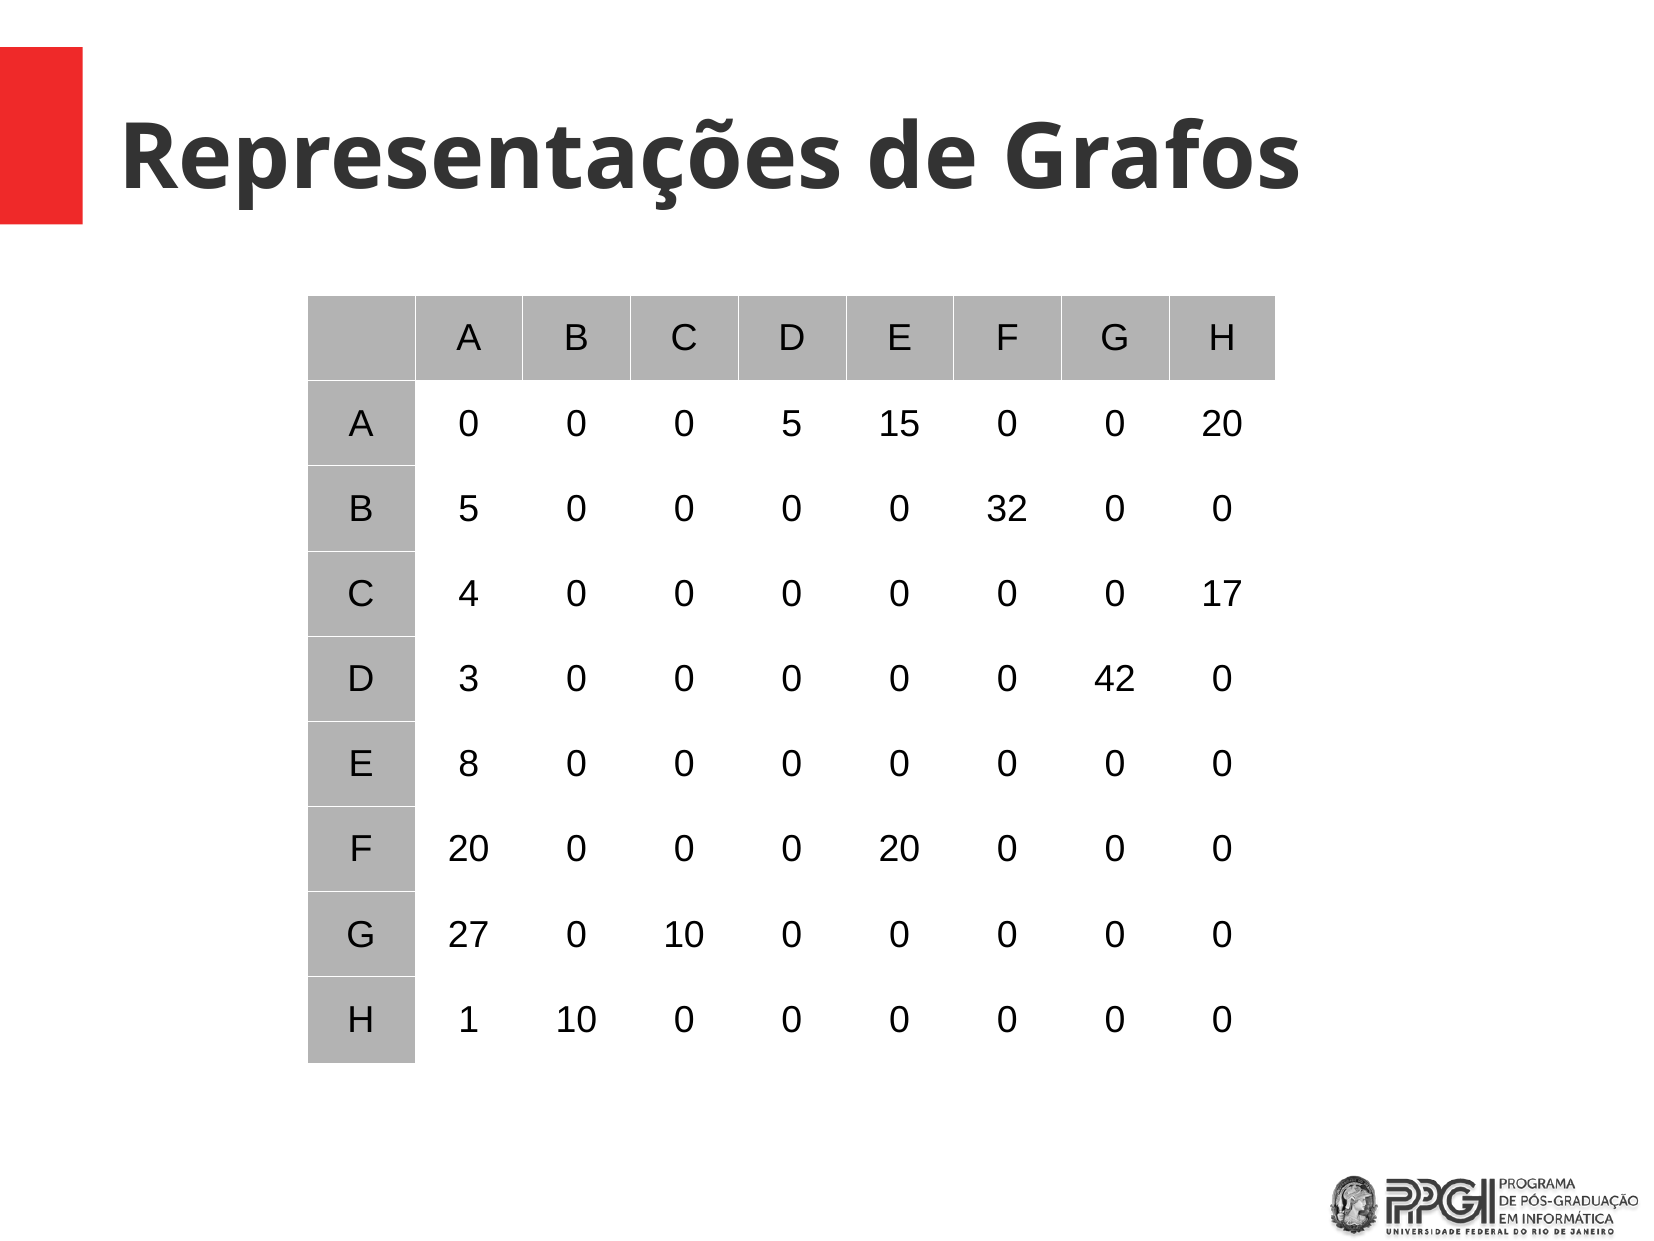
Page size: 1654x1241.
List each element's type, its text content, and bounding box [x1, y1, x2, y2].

table_cell 0 [1062, 466, 1169, 551]
table_cell 0 [1062, 807, 1169, 891]
table_cell 0 [1170, 807, 1275, 891]
table_cell 10 [523, 977, 630, 1063]
table_cell 0 [1170, 722, 1275, 806]
table_cell 0 [954, 637, 1061, 721]
table_header E [847, 296, 953, 380]
table_cell 0 [1062, 892, 1169, 976]
table_header D [739, 296, 846, 380]
table_cell 0 [739, 977, 846, 1063]
table_cell C [308, 552, 415, 636]
table_header G [1062, 296, 1169, 380]
table_cell 0 [739, 892, 846, 976]
table_cell B [308, 466, 415, 551]
table_cell 0 [847, 466, 953, 551]
table_cell 0 [631, 637, 738, 721]
table_cell 0 [631, 807, 738, 891]
table_cell H [308, 977, 415, 1063]
table_cell 0 [847, 892, 953, 976]
table_cell 0 [631, 977, 738, 1063]
table_cell 0 [523, 722, 630, 806]
table_cell 3 [416, 637, 522, 721]
table_cell 0 [1062, 552, 1169, 636]
table_header B [523, 296, 630, 380]
table_cell 0 [1062, 722, 1169, 806]
table_cell 10 [631, 892, 738, 976]
table_header A [416, 296, 522, 380]
table_cell 0 [1170, 892, 1275, 976]
table_header C [631, 296, 738, 380]
table_header [308, 296, 415, 380]
table_cell 5 [739, 381, 846, 465]
table_cell 0 [739, 807, 846, 891]
table_cell 27 [416, 892, 522, 976]
table_cell 32 [954, 466, 1061, 551]
table_cell 0 [739, 722, 846, 806]
table_cell 0 [954, 807, 1061, 891]
table_cell 20 [1170, 381, 1275, 465]
table_cell 0 [847, 637, 953, 721]
table_cell 0 [631, 722, 738, 806]
table_cell 0 [739, 637, 846, 721]
table_cell 0 [739, 466, 846, 551]
table_cell G [308, 892, 415, 976]
table_cell 0 [523, 637, 630, 721]
table_cell 0 [847, 722, 953, 806]
table_cell 0 [523, 466, 630, 551]
table_cell 0 [954, 552, 1061, 636]
table_cell 0 [523, 381, 630, 465]
table_cell 0 [954, 892, 1061, 976]
table_cell 15 [847, 381, 953, 465]
table_cell 20 [847, 807, 953, 891]
table_cell 0 [1062, 977, 1169, 1063]
table_cell 0 [954, 977, 1061, 1063]
table_cell 0 [631, 552, 738, 636]
table_cell 0 [1062, 381, 1169, 465]
table_header F [954, 296, 1061, 380]
table_cell E [308, 722, 415, 806]
table_cell F [308, 807, 415, 891]
title Representações de Grafos [118, 49, 1571, 257]
table_cell 0 [1170, 466, 1275, 551]
table_cell 0 [631, 466, 738, 551]
table_cell 0 [416, 381, 522, 465]
table_cell 1 [416, 977, 522, 1063]
table_cell A [308, 381, 415, 465]
table_cell 0 [954, 722, 1061, 806]
table_cell 17 [1170, 552, 1275, 636]
table_cell 20 [416, 807, 522, 891]
table_cell 0 [1170, 637, 1275, 721]
table_cell 0 [739, 552, 846, 636]
table_header H [1170, 296, 1275, 380]
table_cell 8 [416, 722, 522, 806]
table_cell 0 [1170, 977, 1275, 1063]
table_cell 5 [416, 466, 522, 551]
table_cell 0 [847, 552, 953, 636]
table_cell 0 [631, 381, 738, 465]
table_cell 4 [416, 552, 522, 636]
table_cell 42 [1062, 637, 1169, 721]
table_cell 0 [523, 892, 630, 976]
table_cell 0 [523, 552, 630, 636]
table_cell 0 [954, 381, 1061, 465]
table_cell 0 [847, 977, 953, 1063]
table_cell 0 [523, 807, 630, 891]
table_cell D [308, 637, 415, 721]
